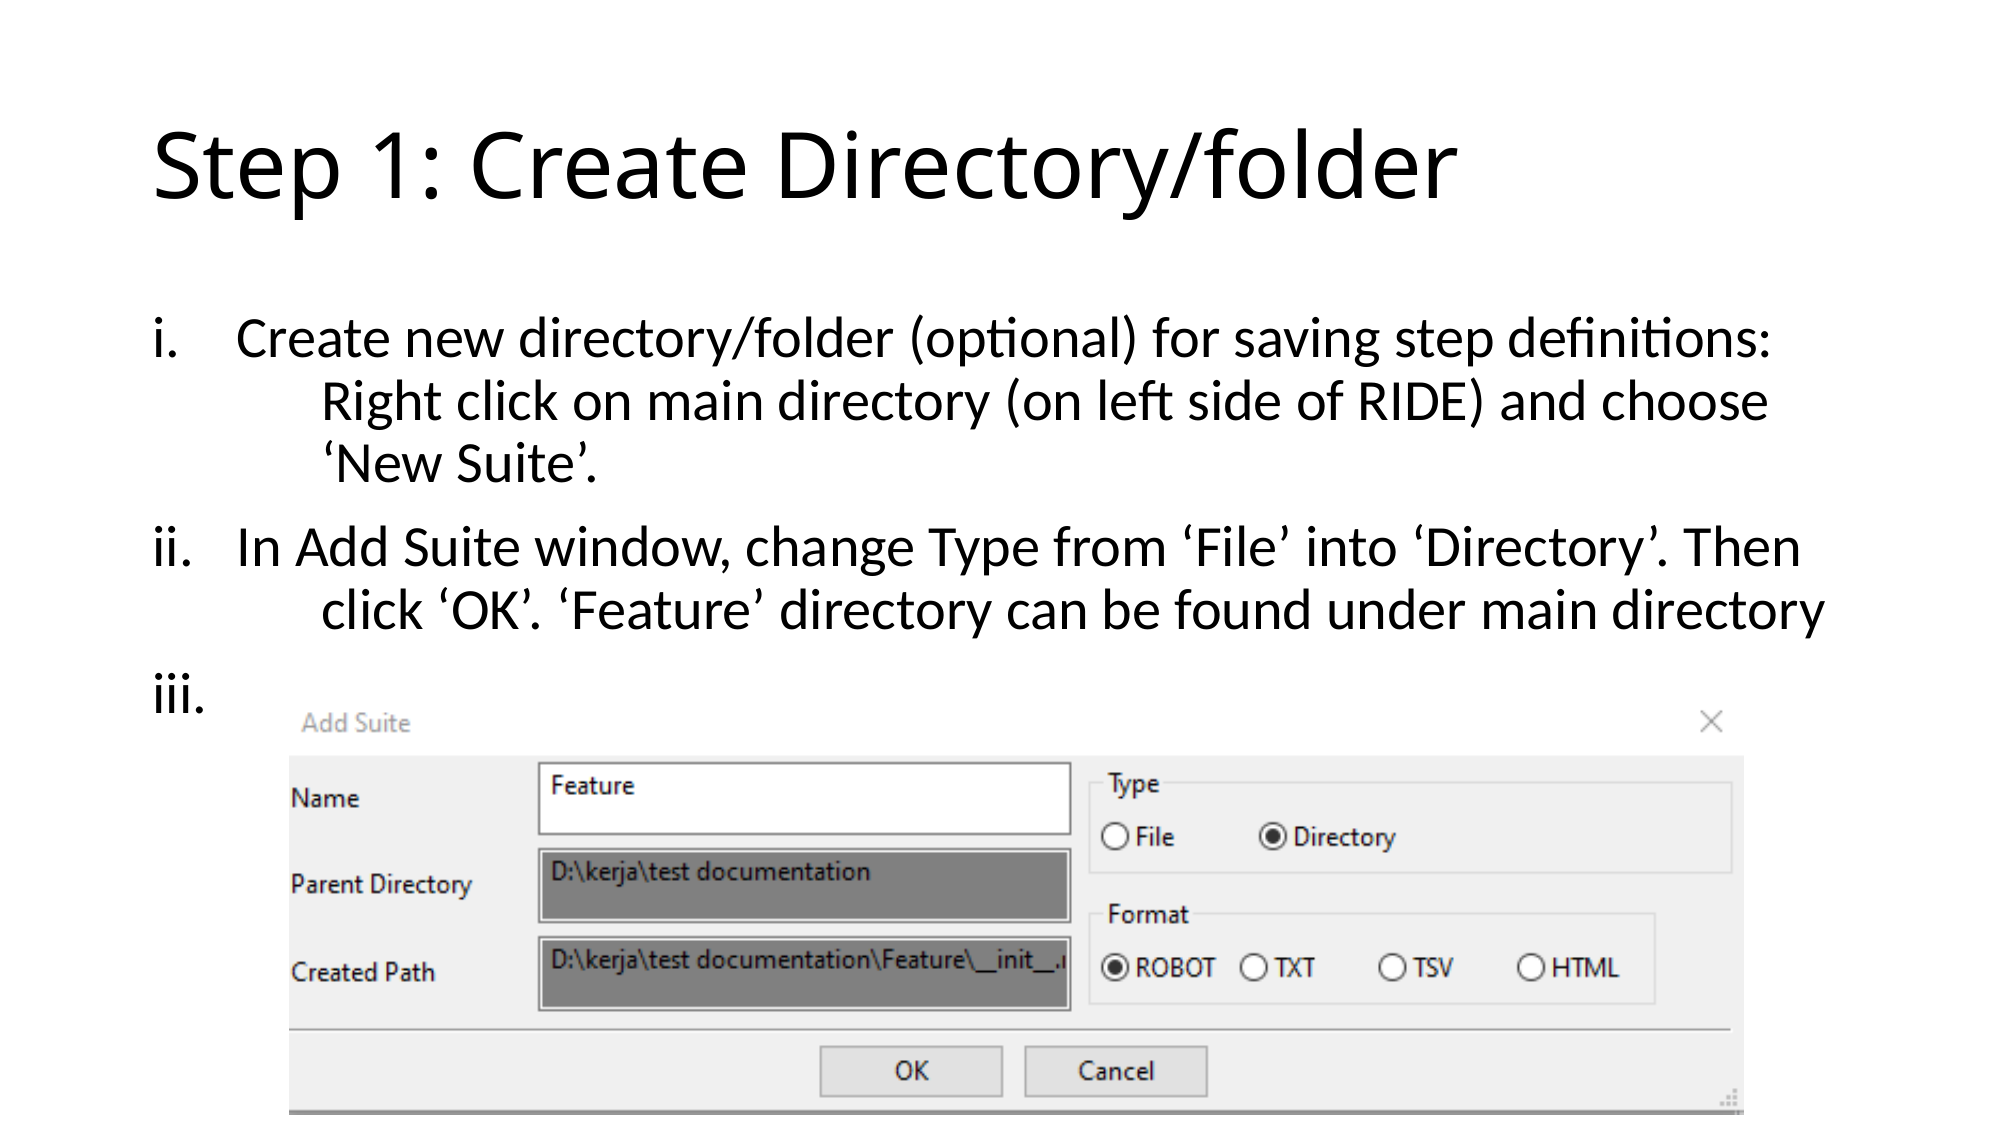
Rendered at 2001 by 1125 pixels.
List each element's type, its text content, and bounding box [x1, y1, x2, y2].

list Create new directory/folder (optional) for saving step definitions: Right click on main directory (on left side of RIDE) and choose ‘New Suite’. In Add Suite window, change Type from ‘File’ into ‘Directory’. Then click ‘OK’. ‘Feature’ directory can be found under main directory [137, 299, 1863, 1014]
title Step 1: Create Directory/folder [137, 59, 1863, 278]
picture [289, 696, 1744, 1116]
